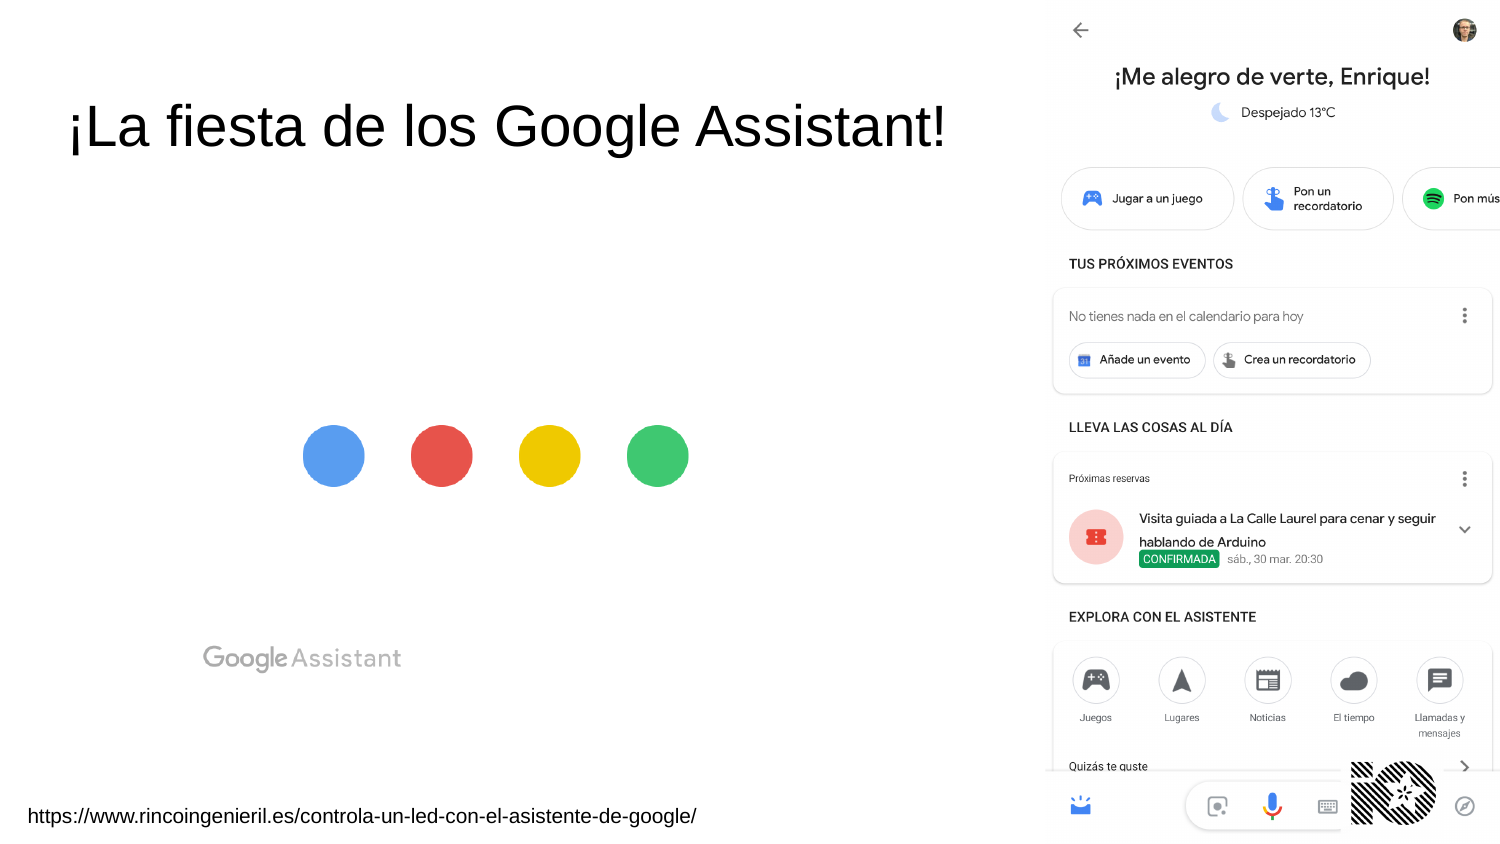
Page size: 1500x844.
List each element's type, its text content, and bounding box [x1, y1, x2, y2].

picture [1045, 0, 1500, 844]
picture [179, 224, 796, 687]
title ¡La fiesta de los Google Assistant! [51, 72, 1045, 167]
